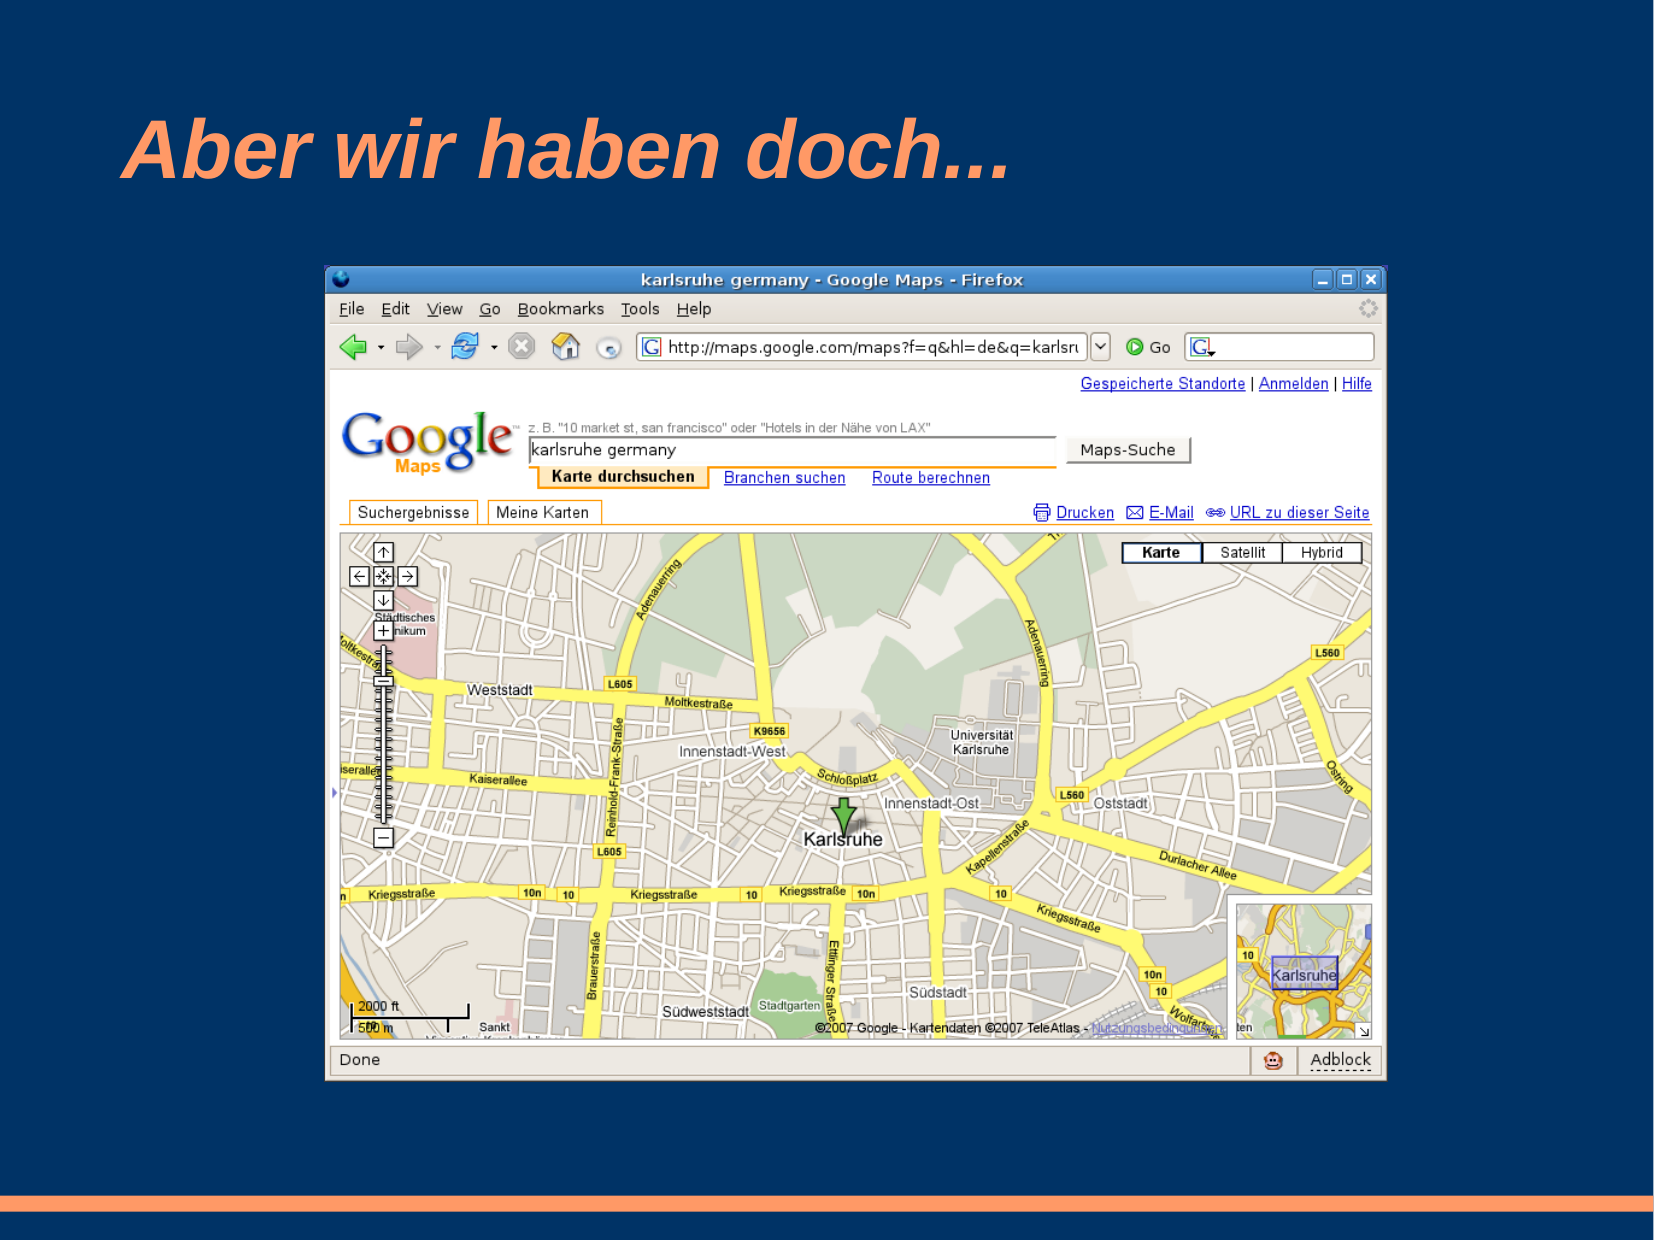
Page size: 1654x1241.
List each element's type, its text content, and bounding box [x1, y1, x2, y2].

title Aber wir haben doch... [121, 46, 1534, 254]
picture [324, 265, 1388, 1082]
